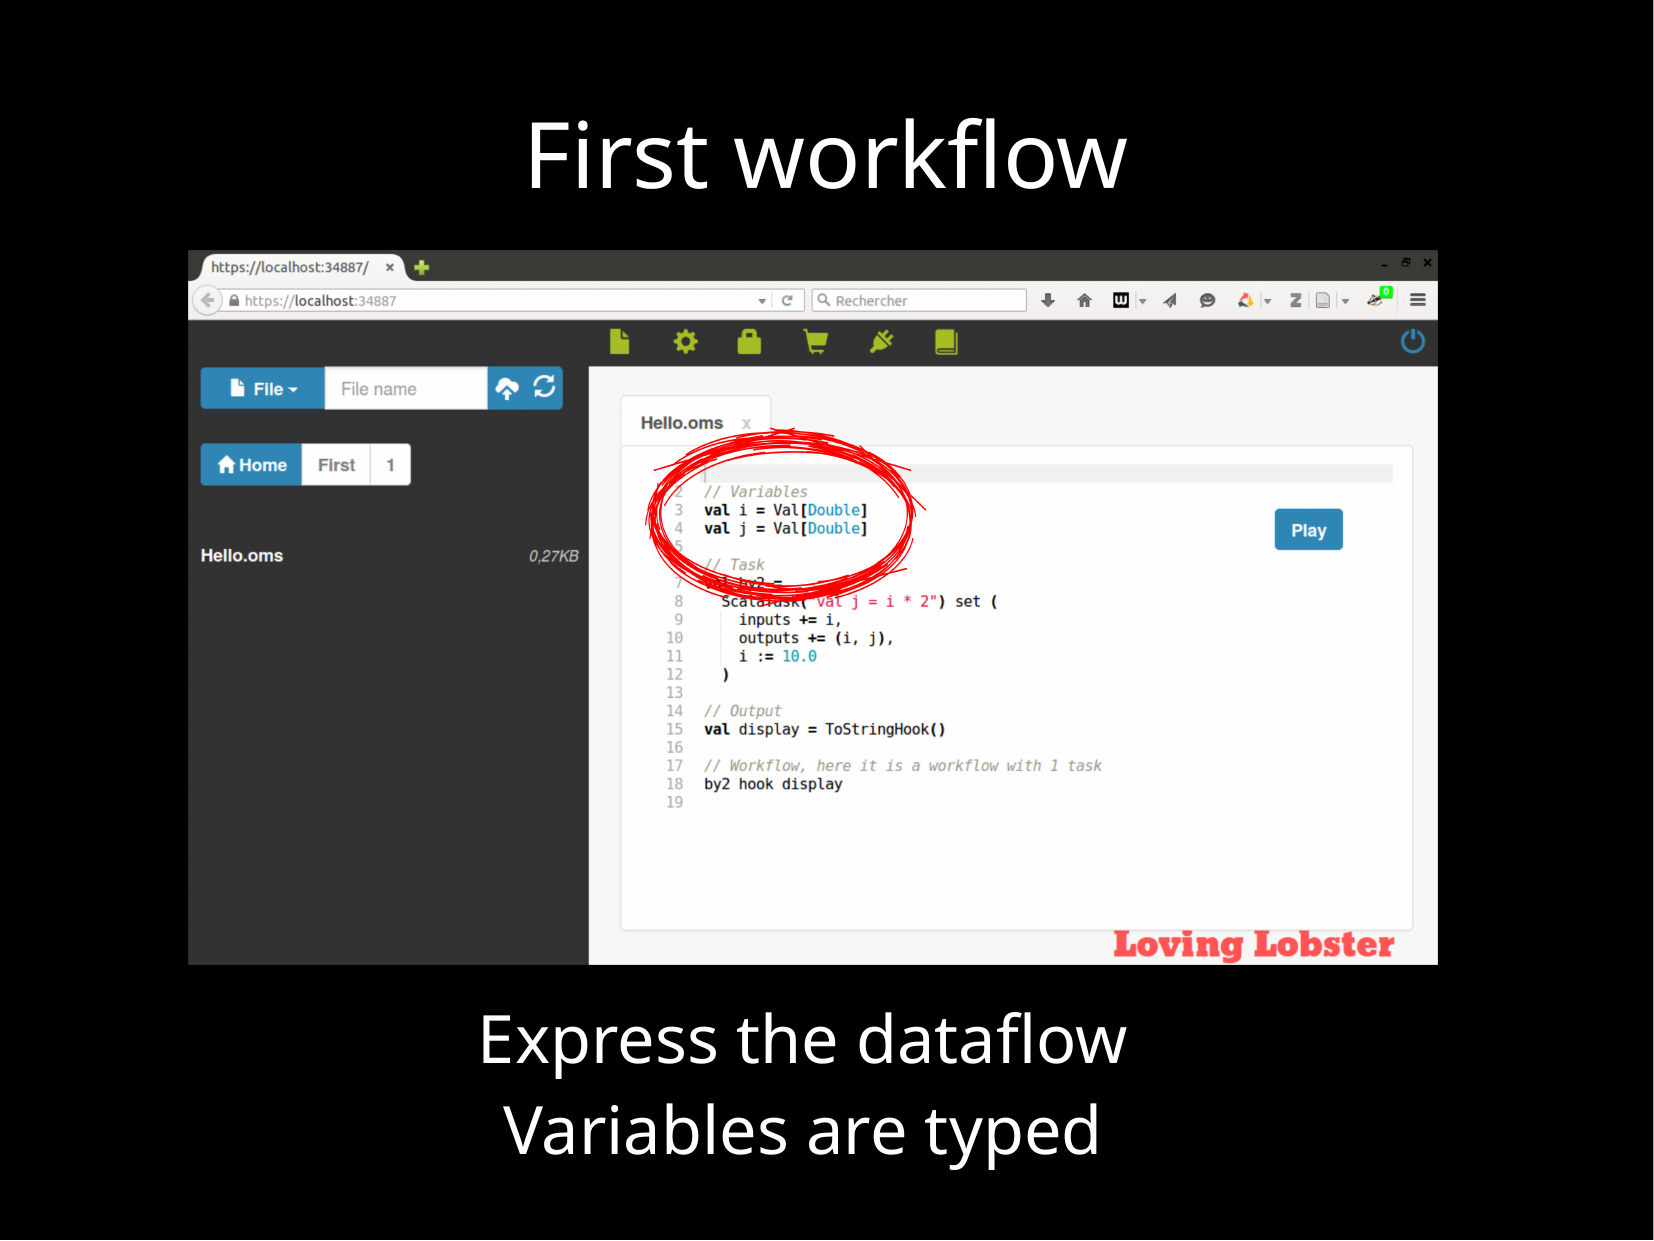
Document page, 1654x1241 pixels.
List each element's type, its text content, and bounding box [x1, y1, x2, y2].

list Express the dataflow Variables are typed [59, 992, 1548, 1222]
title First workflow [82, 49, 1571, 257]
picture [188, 250, 1438, 965]
